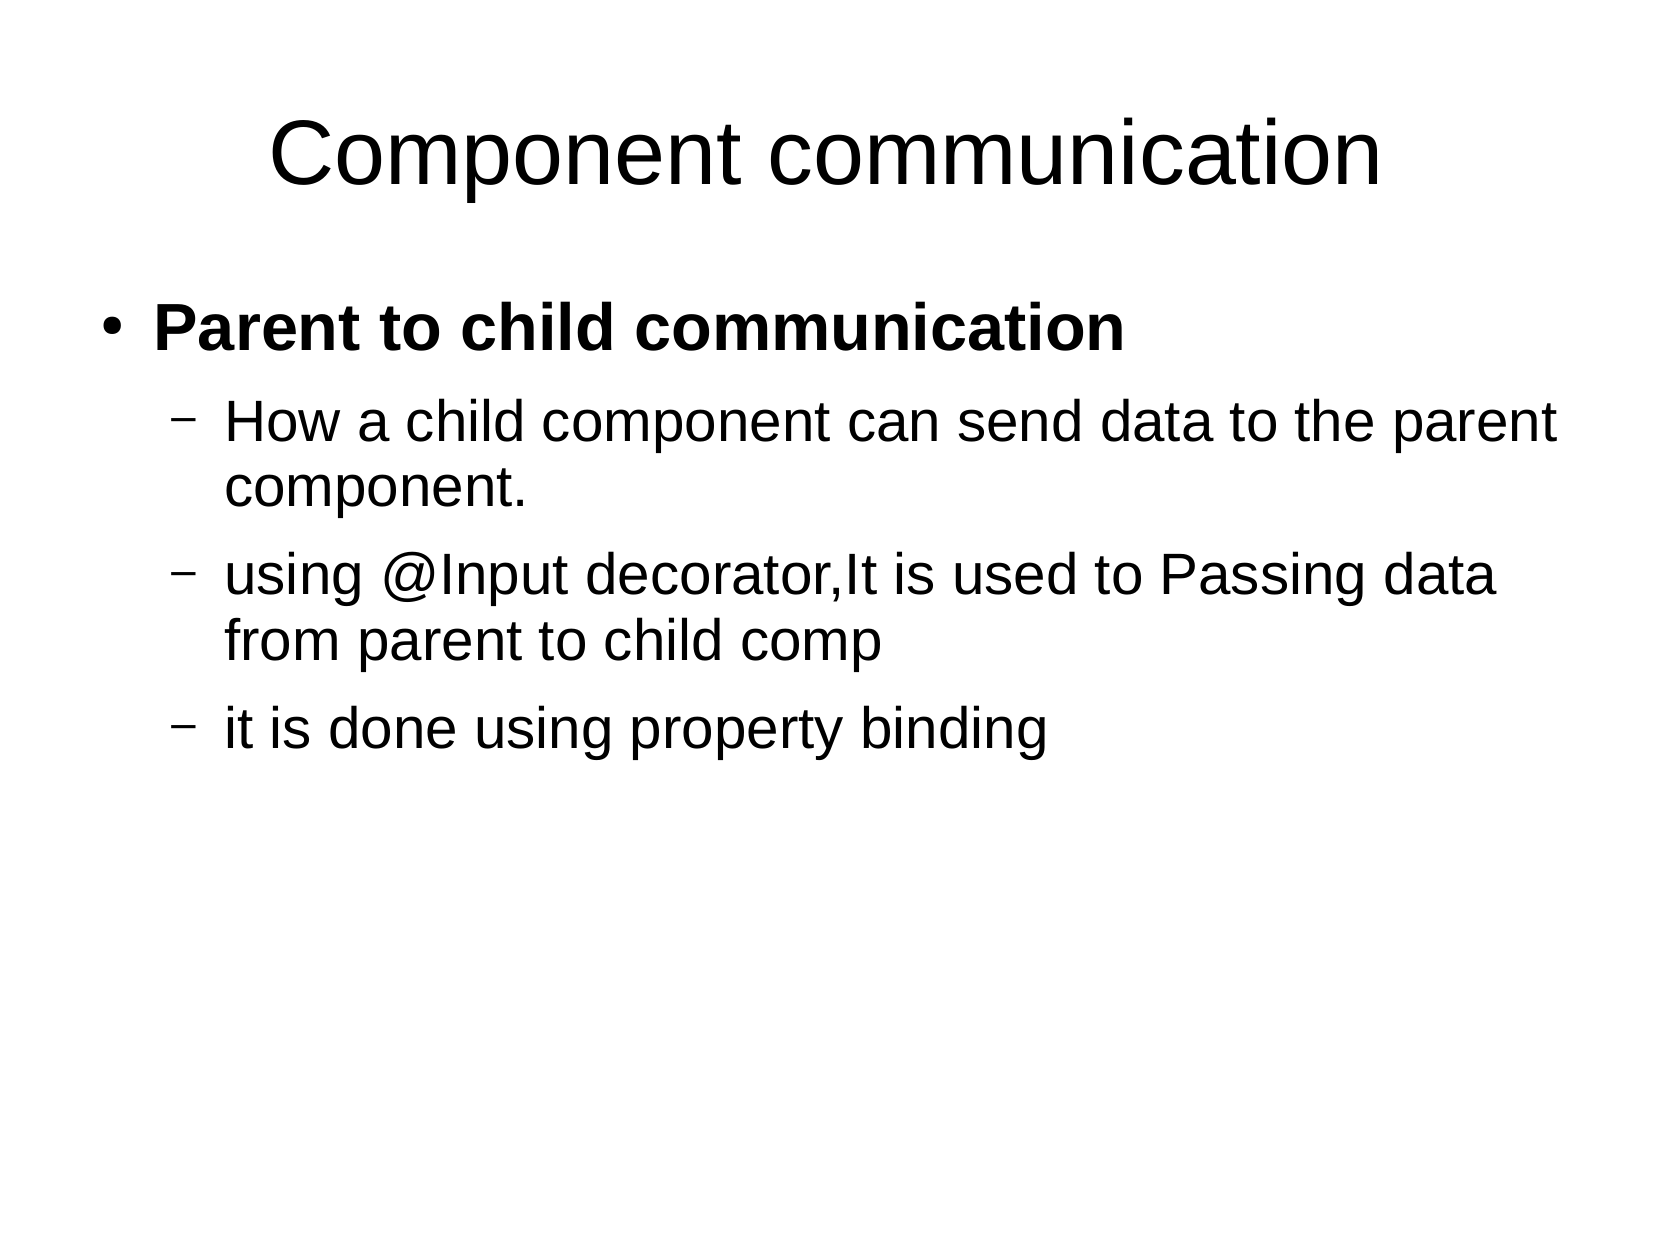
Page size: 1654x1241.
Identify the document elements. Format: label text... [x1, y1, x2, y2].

title Component communication [82, 49, 1571, 257]
list Parent to child communication How a child component can send data to the parent component. using @Input decorator,It is used to Passing data from parent to child comp it is done using property binding [82, 290, 1571, 1010]
